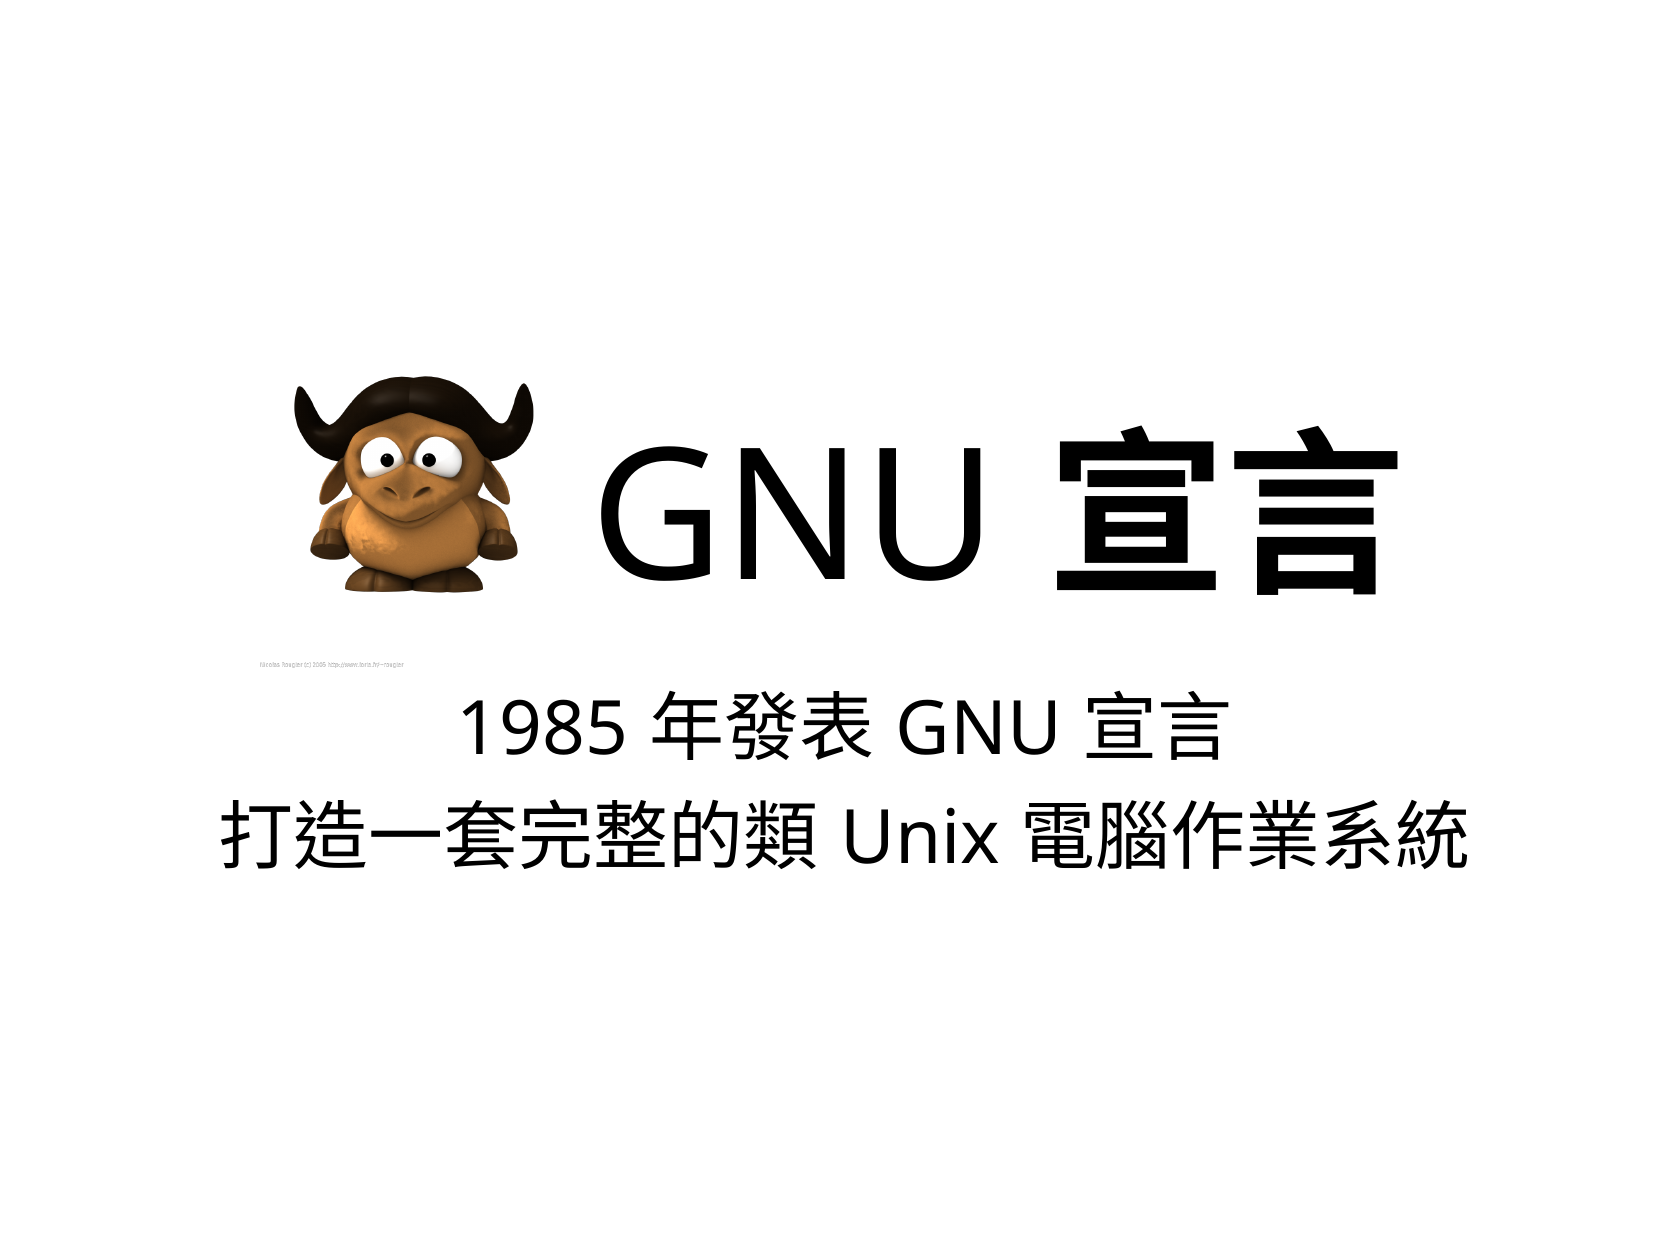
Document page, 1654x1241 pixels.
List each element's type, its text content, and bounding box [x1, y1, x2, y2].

picture [259, 356, 571, 668]
title GNU宣言 [253, 236, 1654, 768]
list 1985年發表GNU宣言 打造一套完整的類Unix電腦作業系統 [64, 667, 1554, 1117]
